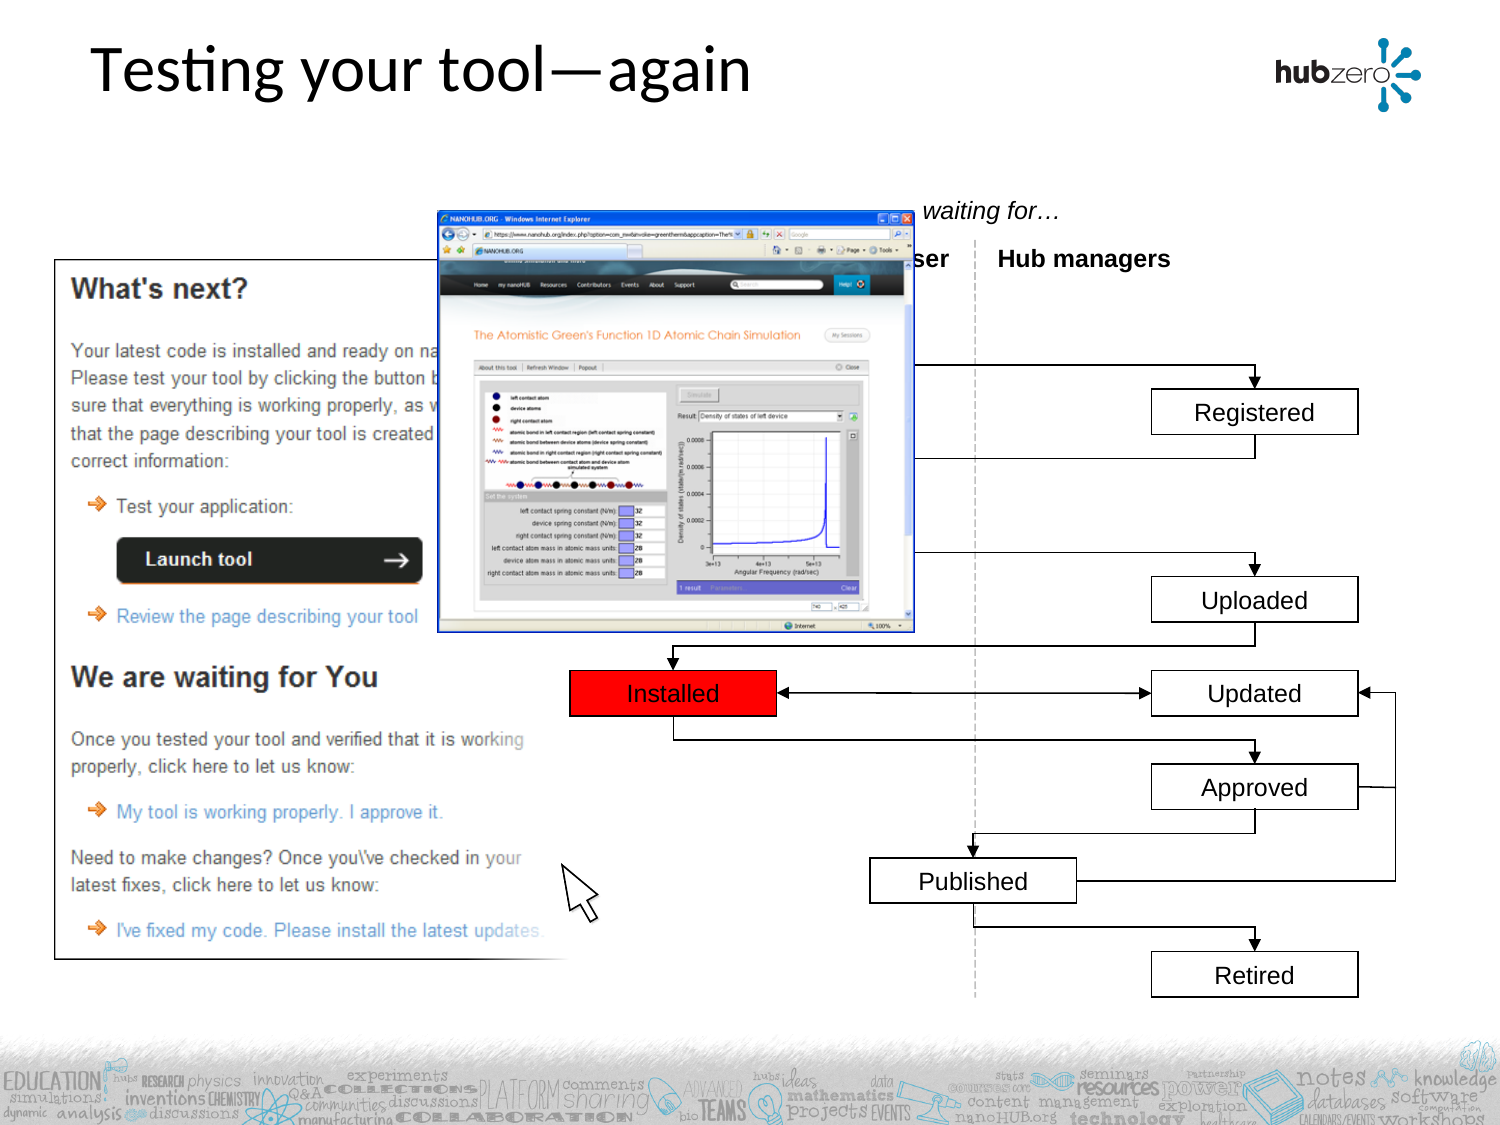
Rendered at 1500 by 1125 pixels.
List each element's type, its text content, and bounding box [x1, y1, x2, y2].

picture [54, 210, 915, 960]
text_box Testing your tool—again [75, 12, 1249, 118]
text_box Published [870, 857, 1077, 904]
text_box Updated [1151, 670, 1358, 716]
text_box Hub managers [982, 234, 1221, 291]
text_box waiting for… [832, 187, 1152, 244]
text_box Registered [1151, 389, 1358, 435]
picture [1272, 35, 1424, 115]
text_box [537, 633, 676, 842]
picture [0, 1034, 1500, 1125]
text_box Retired [1151, 951, 1358, 997]
text_box [562, 865, 598, 922]
text_box Uploaded [1151, 576, 1358, 622]
text_box User [915, 244, 965, 291]
text_box Approved [1151, 764, 1358, 810]
text_box Installed [570, 670, 777, 716]
